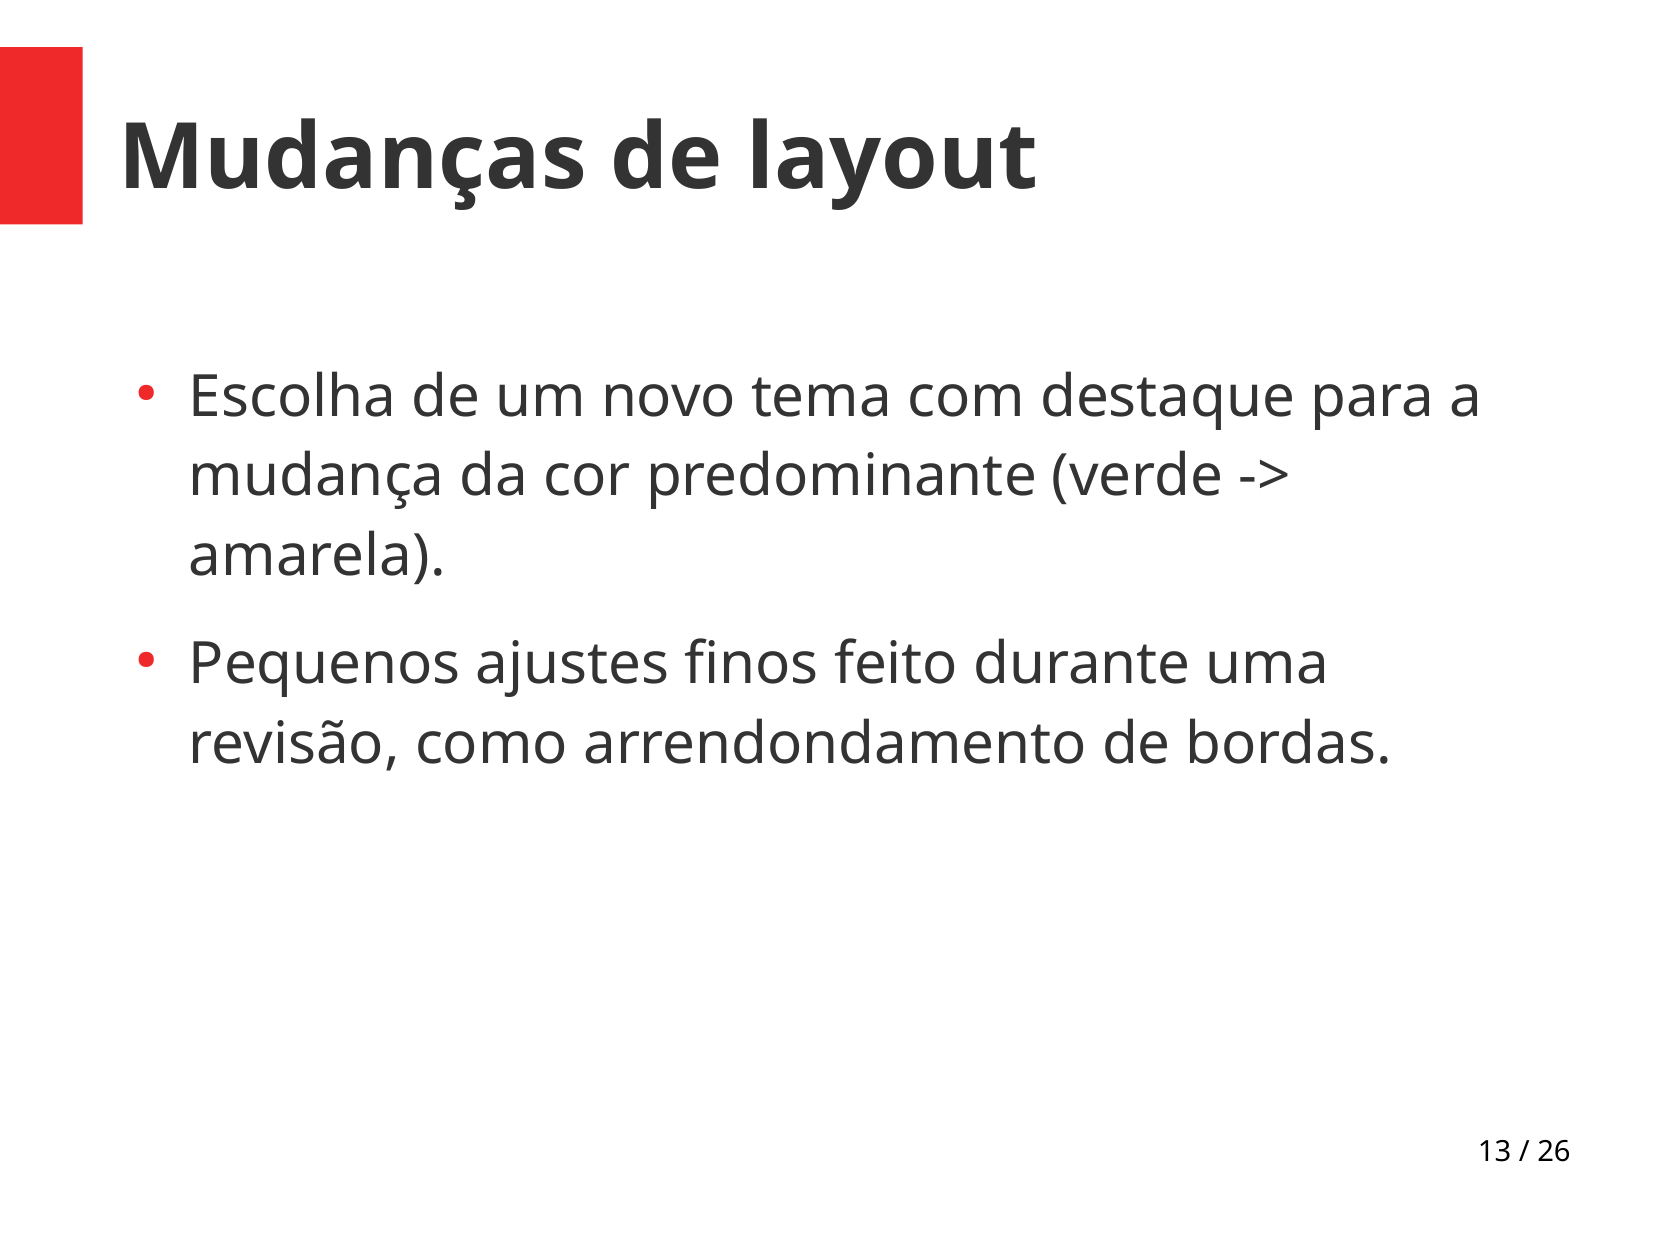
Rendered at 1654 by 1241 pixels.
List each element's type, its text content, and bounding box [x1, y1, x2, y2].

title Mudanças de layout [118, 49, 1571, 257]
list Escolha de um novo tema com destaque para a mudança da cor predominante (verde -> amarela). Pequenos ajustes finos feito durante uma revisão, como arrendondamento de bordas. [118, 354, 1536, 1074]
